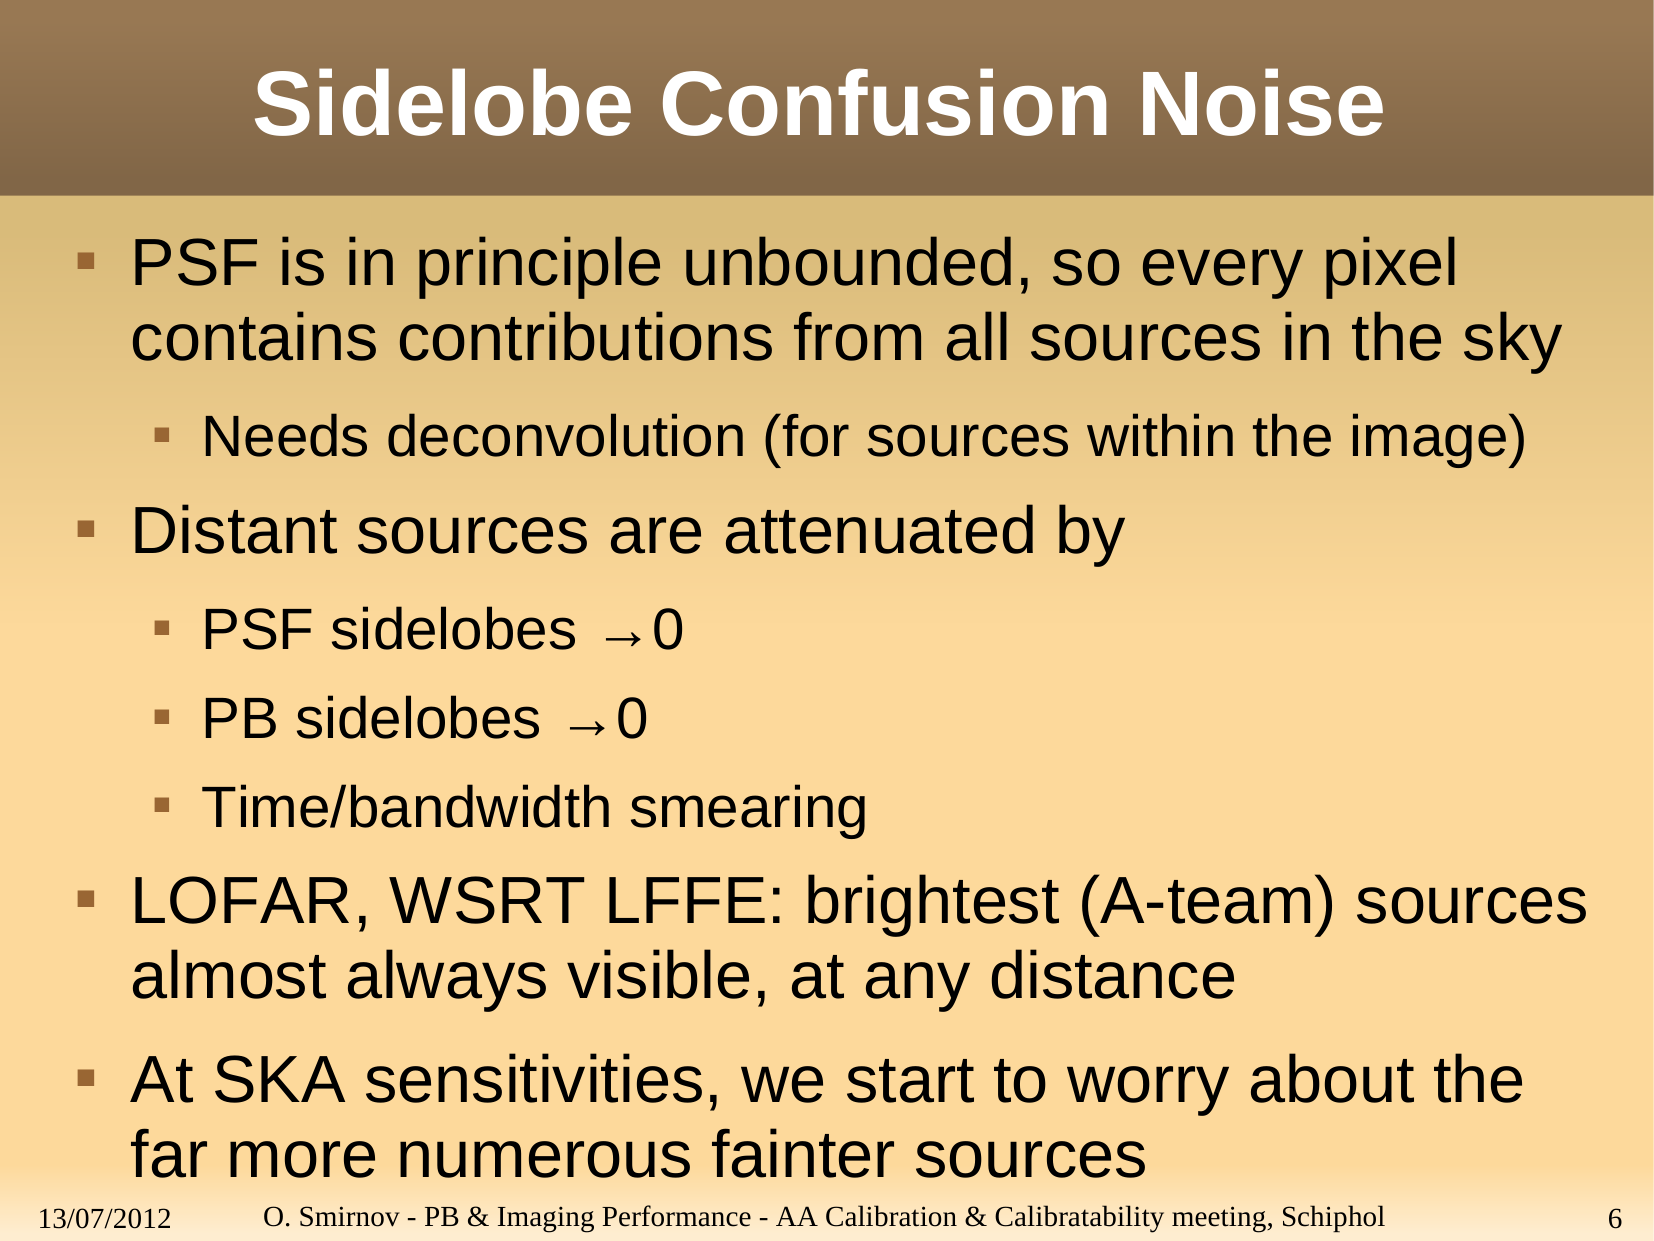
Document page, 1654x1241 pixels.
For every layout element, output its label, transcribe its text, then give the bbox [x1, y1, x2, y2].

list PSF is in principle unbounded, so every pixel contains contributions from all sources in the sky Needs deconvolution (for sources within the image) Distant sources are attenuated by PSF sidelobes →0 PB sidelobes →0 Time/bandwidth smearing LOFAR, WSRT LFFE: brightest (A-team) sources almost always visible, at any distance At SKA sensitivities, we start to worry about the far more numerous fainter sources [60, 225, 1606, 1192]
title Sidelobe Confusion Noise [76, 0, 1565, 208]
picture [0, 0, 1654, 1241]
